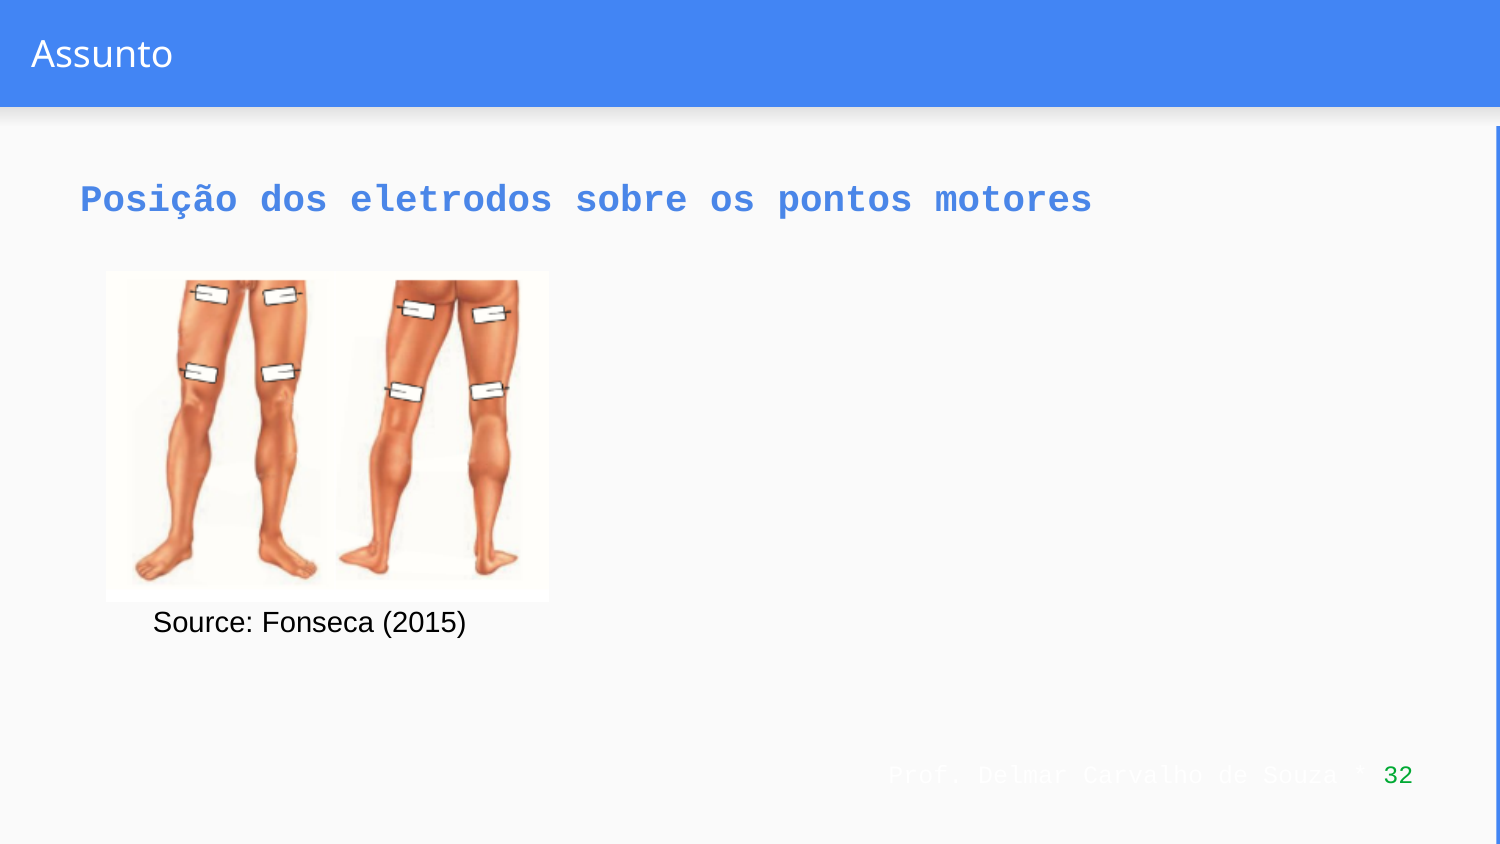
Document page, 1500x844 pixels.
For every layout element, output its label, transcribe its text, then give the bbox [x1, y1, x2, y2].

picture [106, 271, 549, 602]
text_box Source: Fonseca (2015) [138, 596, 483, 647]
title Assunto [16, 2, 1464, 102]
text_box Posição dos eletrodos sobre os pontos motores [40, 152, 1447, 780]
